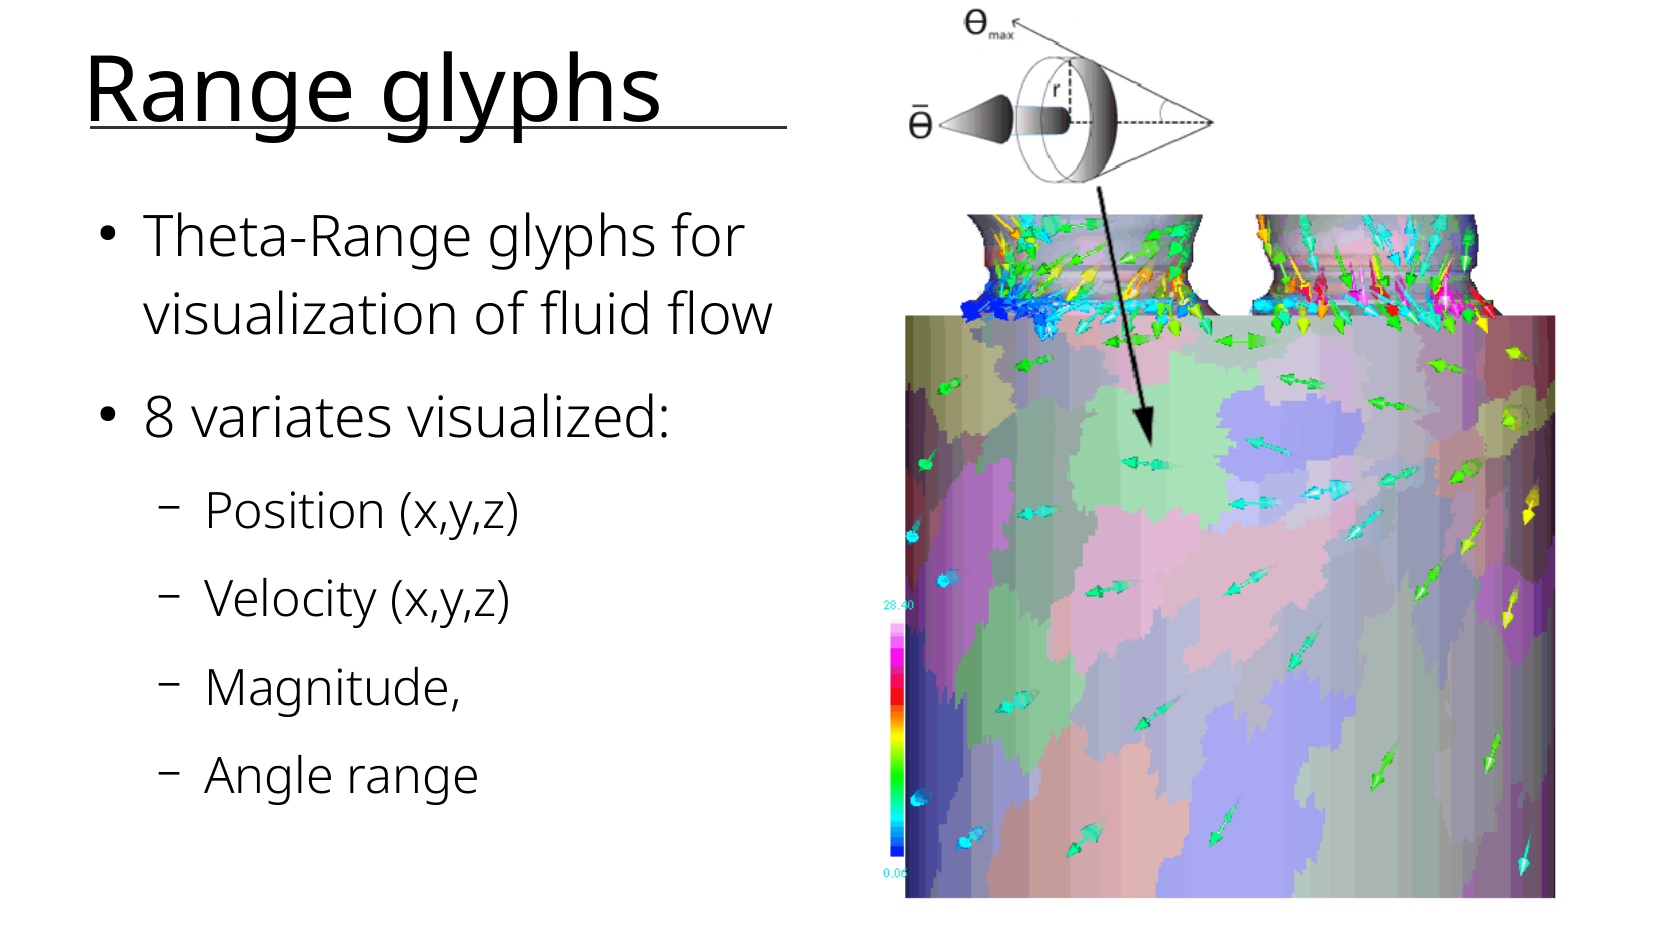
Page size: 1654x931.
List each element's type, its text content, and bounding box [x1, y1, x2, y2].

picture [787, 1, 1654, 931]
list Theta-Range glyphs for visualization of fluid flow 8 variates visualized: Position (x,y,z) Velocity (x,y,z) Magnitude, Angle range [82, 195, 787, 811]
title Range glyphs [82, 32, 787, 140]
